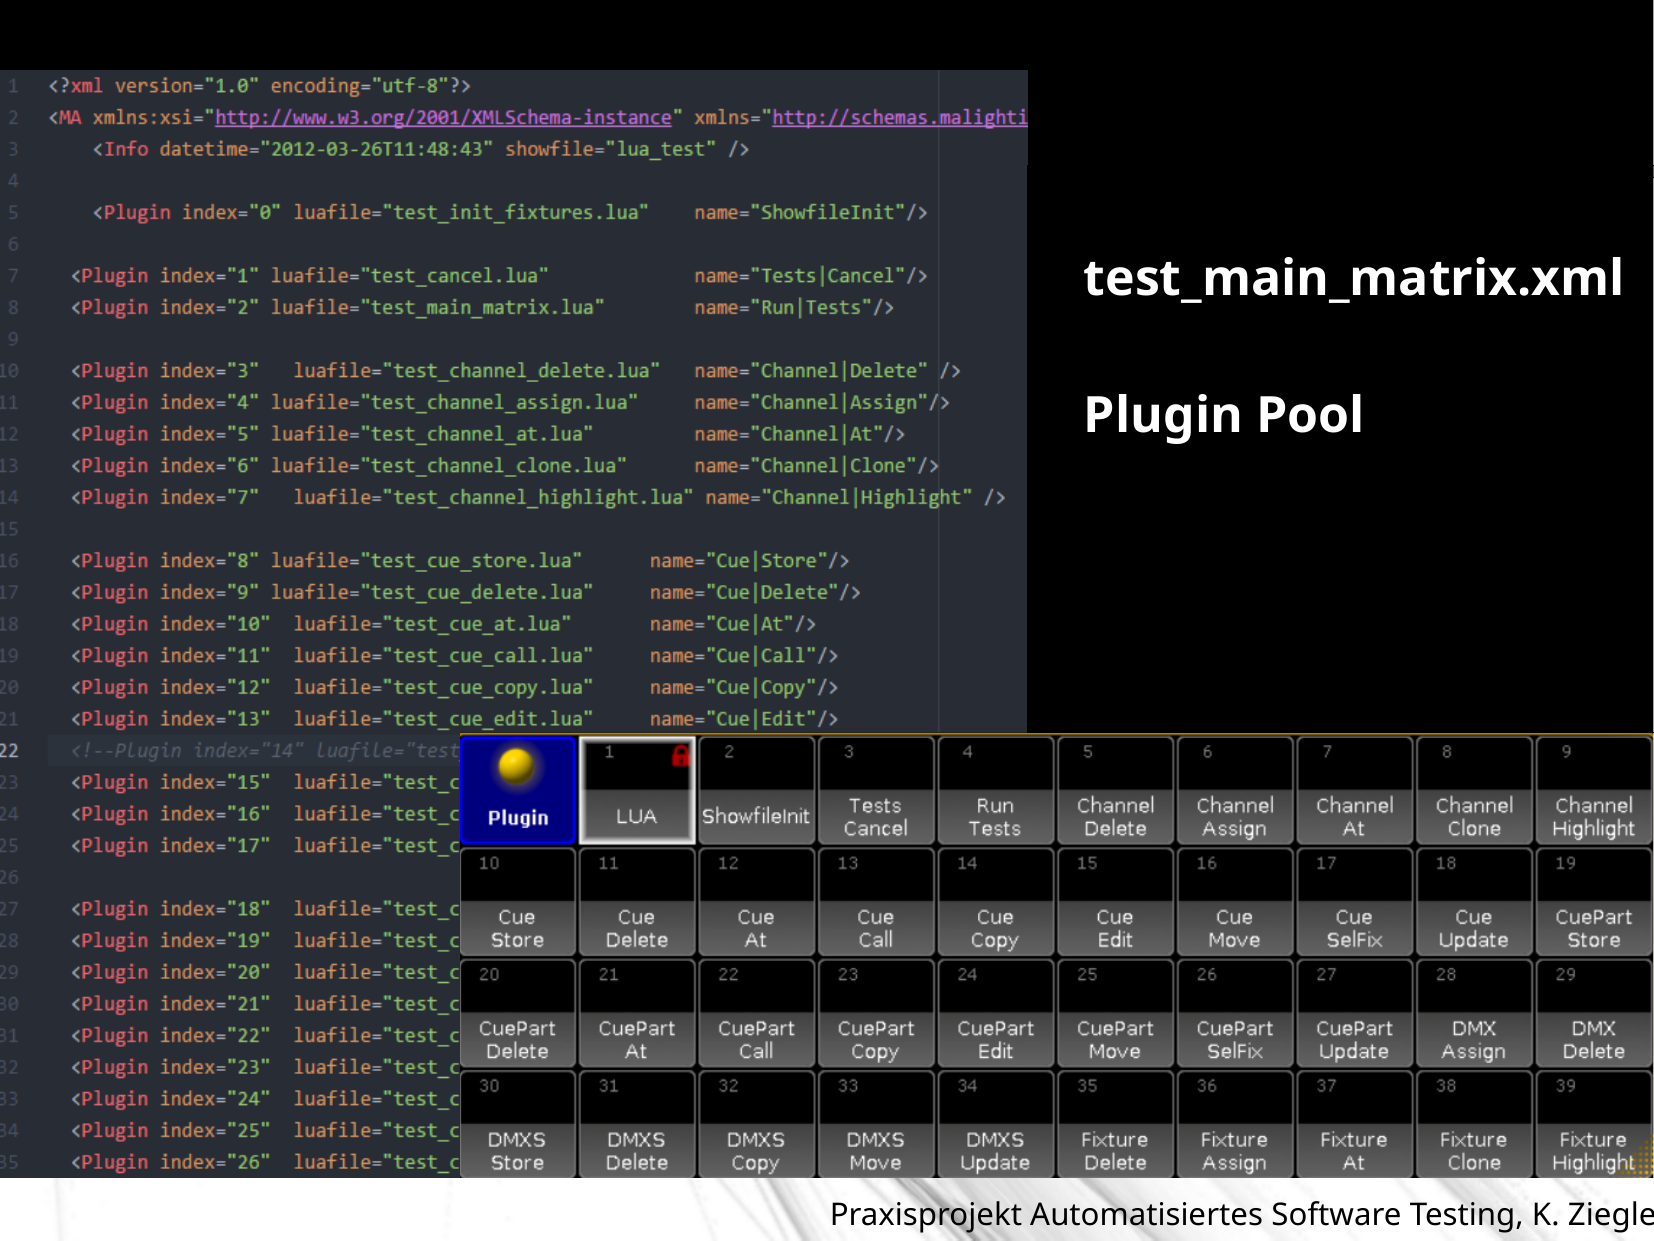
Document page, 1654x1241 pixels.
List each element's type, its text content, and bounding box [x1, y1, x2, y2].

text_box Praxisprojekt Automatisiertes Software Testing, K. Ziegler [814, 1184, 1654, 1241]
picture [0, 70, 1654, 1241]
text_box test_main_matrix.xml Plugin Pool [1069, 234, 1619, 438]
text_box [0, 0, 1654, 733]
